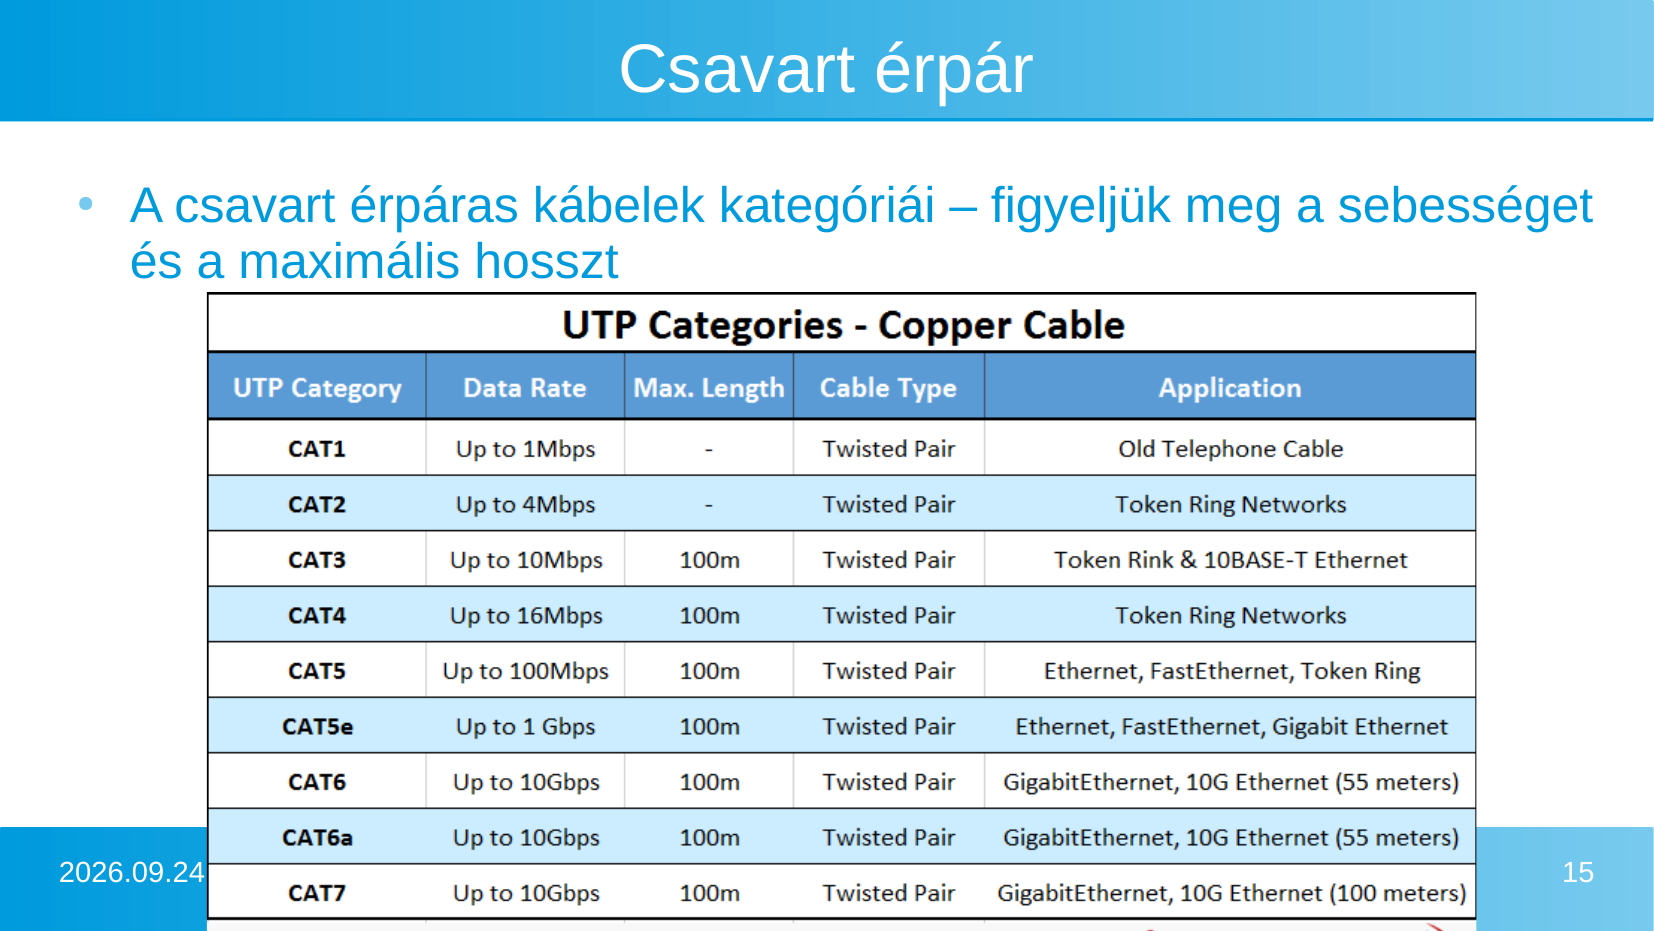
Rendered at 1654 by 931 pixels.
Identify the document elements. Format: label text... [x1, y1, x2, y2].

title Csavart érpár [59, 29, 1595, 108]
list A csavart érpáras kábelek kategóriái – figyeljük meg a sebességet és a maximális hosszt [59, 177, 1595, 293]
picture [206, 292, 1477, 931]
